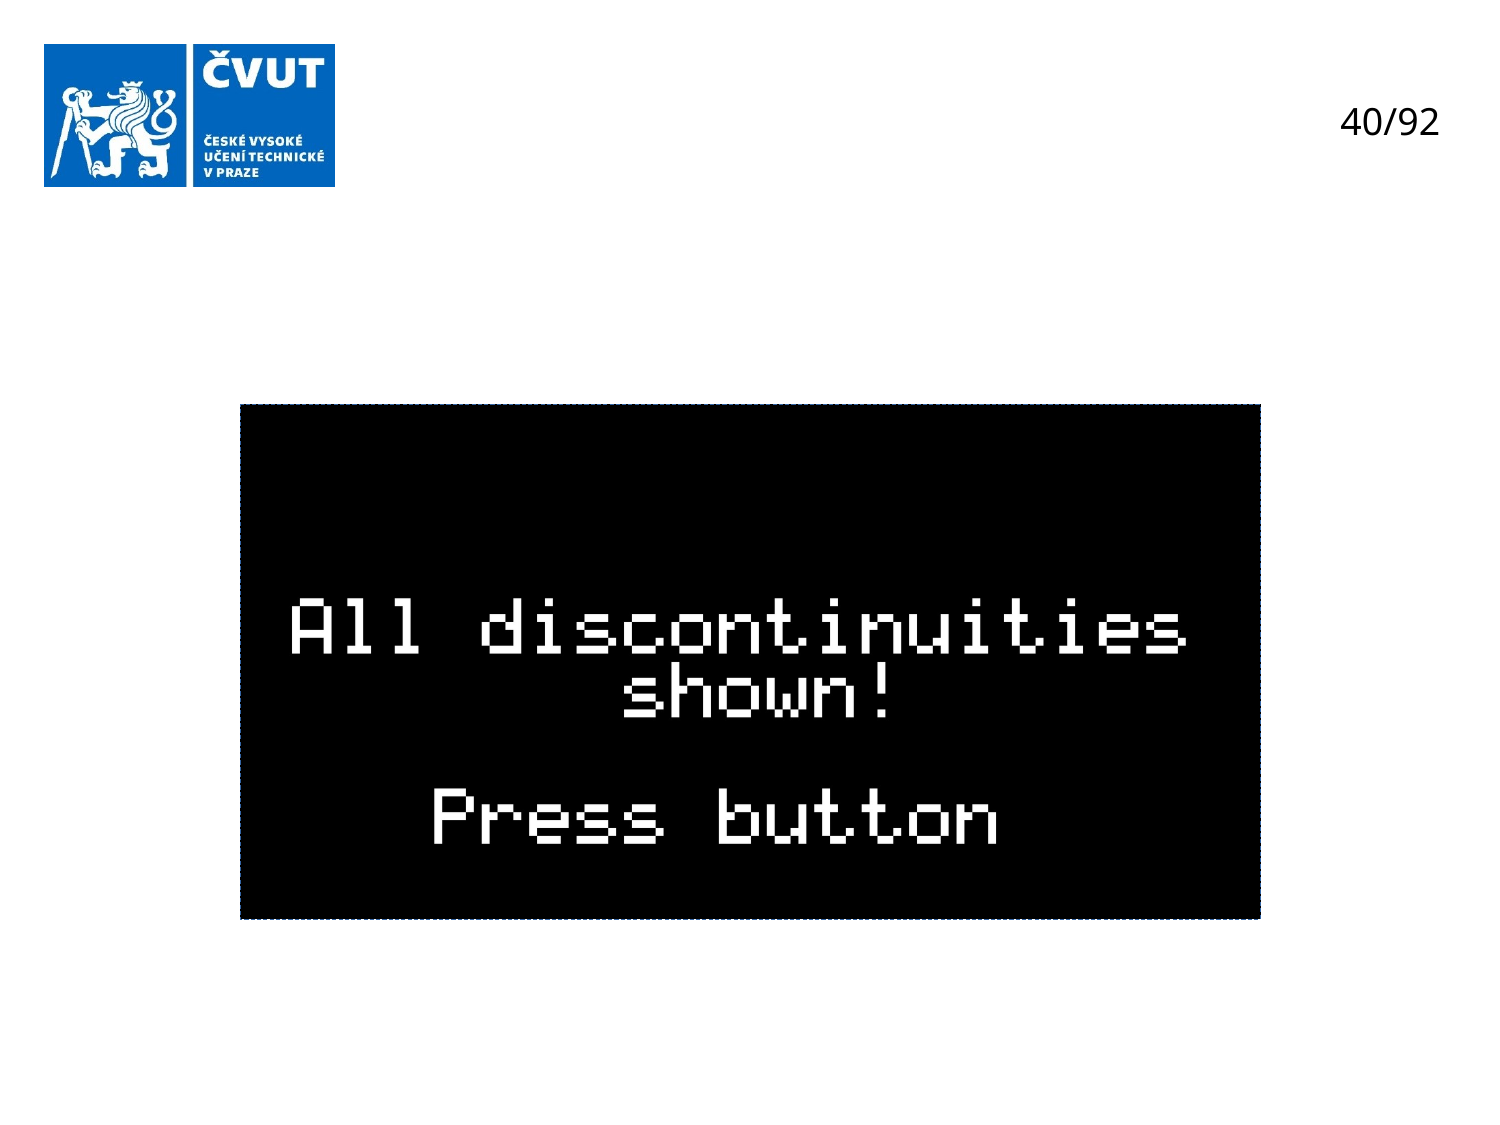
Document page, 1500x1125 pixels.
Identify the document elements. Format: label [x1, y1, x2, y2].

list [177, 501, 1456, 1081]
picture [240, 404, 1261, 920]
picture [44, 44, 335, 187]
